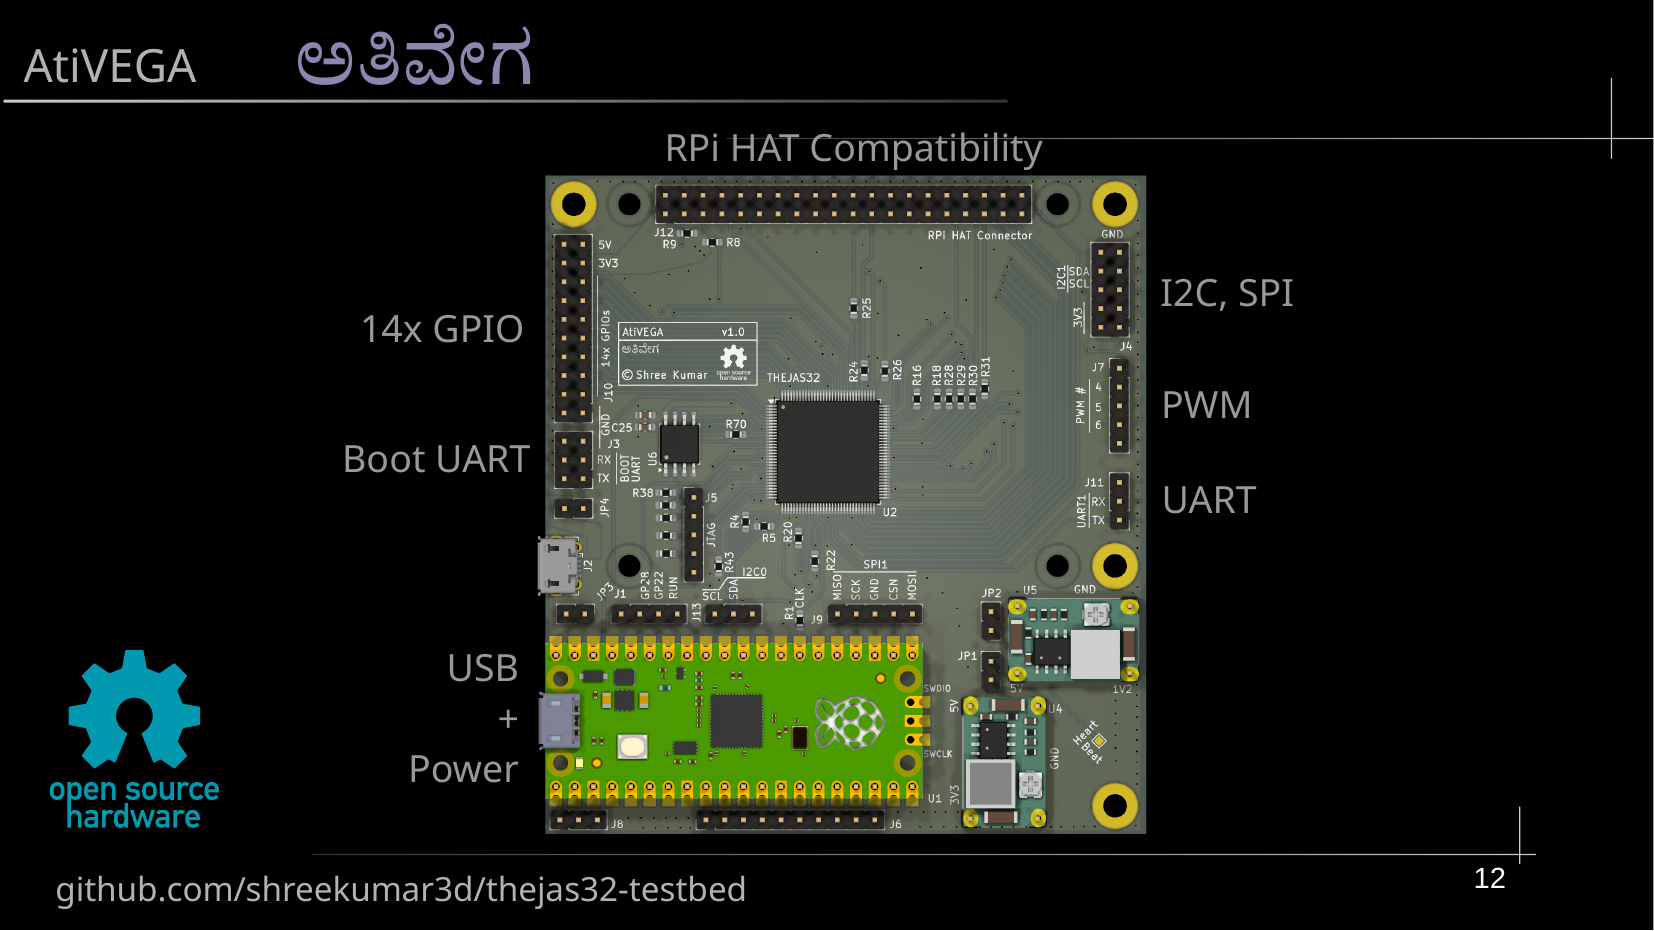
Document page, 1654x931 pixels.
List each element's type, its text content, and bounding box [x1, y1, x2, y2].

title PWM [1161, 365, 1387, 444]
text_box github.com/shreekumar3d/thejas32-testbed [40, 858, 826, 919]
title UART [1161, 459, 1387, 539]
title RPi HAT Compatibility [653, 94, 1055, 201]
title USB + Power [294, 649, 520, 786]
title 14x GPIO [337, 288, 525, 368]
text_box ಅತಿವೇಗ [280, 0, 560, 114]
picture [527, 166, 1163, 844]
title Boot UART [305, 418, 531, 498]
title I2C, SPI [1160, 252, 1386, 332]
title AtiVEGA [23, 11, 1589, 119]
picture [49, 650, 219, 828]
